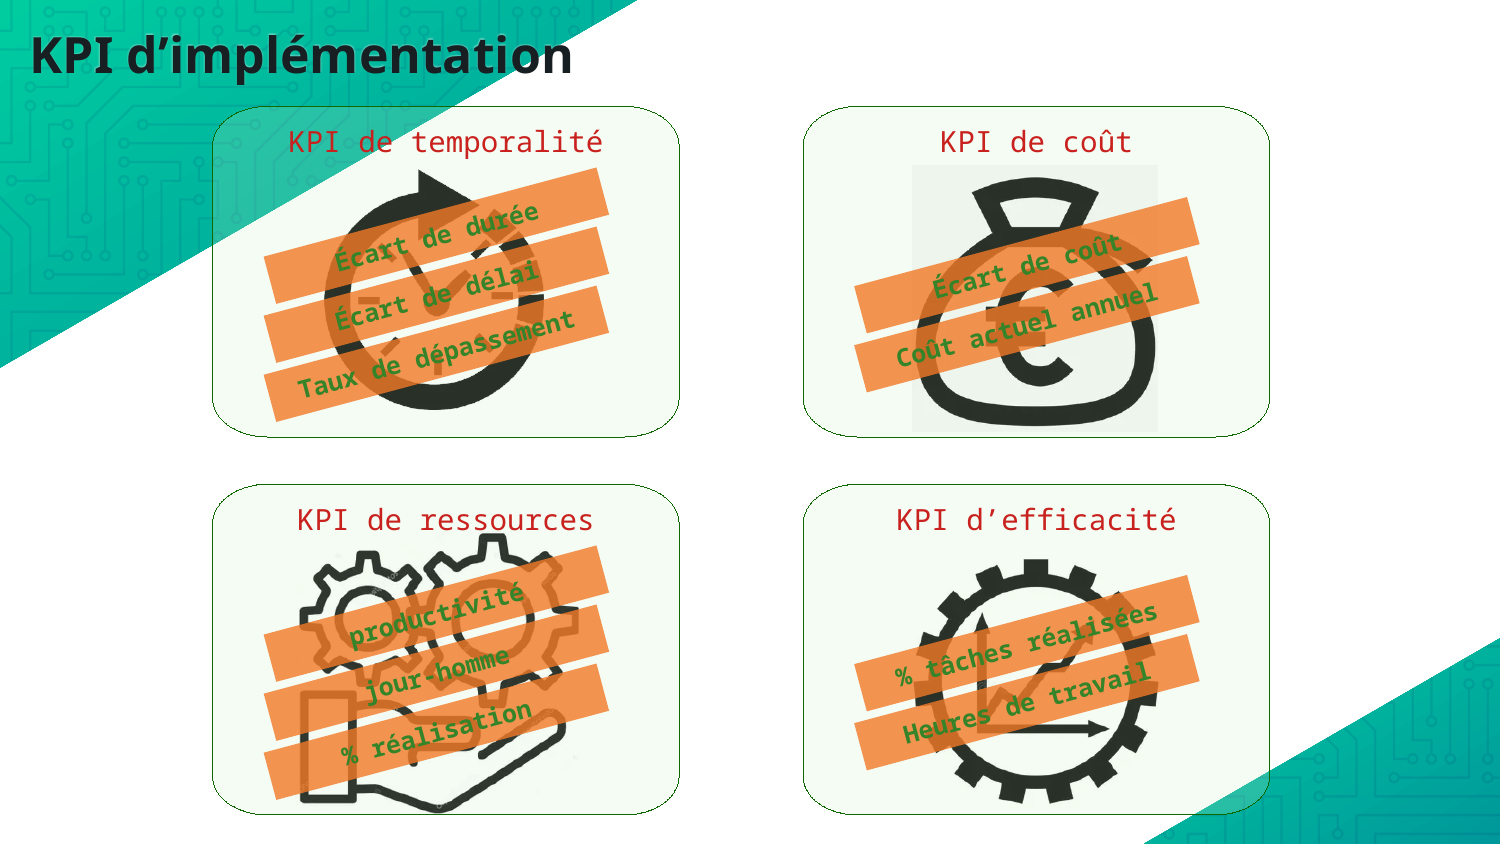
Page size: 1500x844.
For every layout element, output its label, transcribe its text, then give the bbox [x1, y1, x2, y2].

text_box [234, 484, 658, 492]
text_box KPI de temporalité [212, 114, 680, 194]
text_box KPI d’efficacité [803, 492, 1270, 572]
text_box [803, 572, 1270, 815]
text_box [803, 194, 1270, 438]
text_box [825, 106, 1248, 114]
text_box KPI de ressources [212, 492, 680, 572]
text_box [825, 484, 1248, 492]
text_box [237, 106, 658, 114]
text_box KPI de coût [803, 114, 1270, 194]
text_box [212, 194, 680, 438]
text_box [212, 572, 680, 815]
title KPI d’implémentation [29, 30, 1249, 89]
